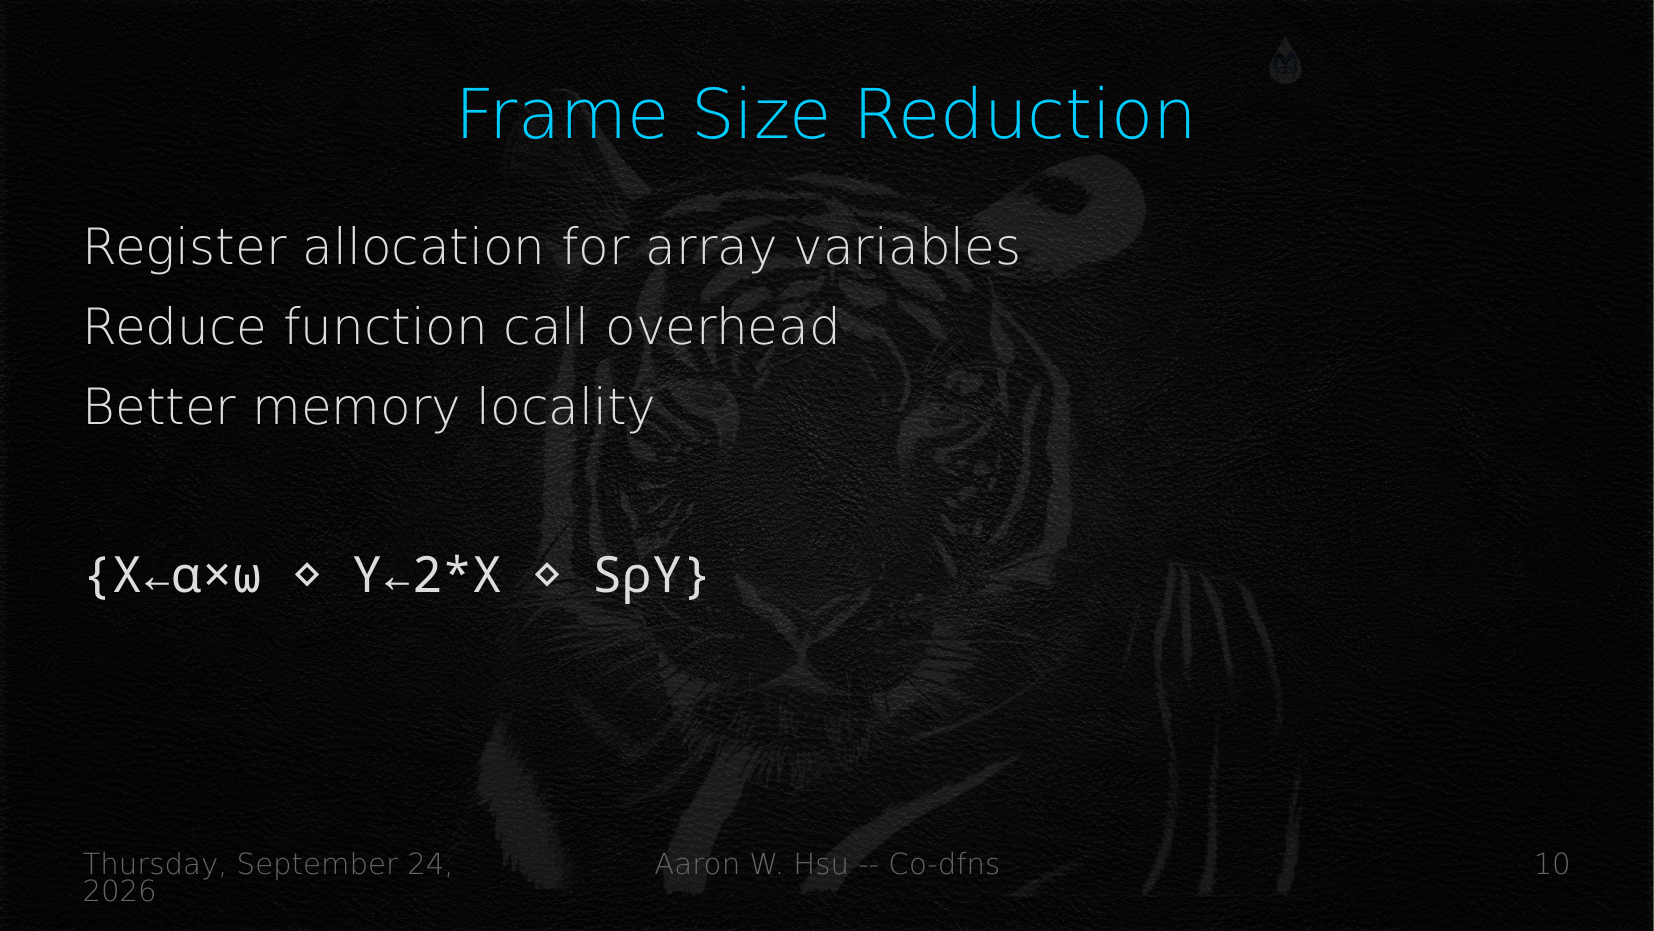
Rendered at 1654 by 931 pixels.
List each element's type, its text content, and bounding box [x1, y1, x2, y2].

picture [0, 0, 1654, 931]
list Register allocation for array variables Reduce function call overhead Better memory locality {X←⍺×⍵ ⋄ Y←2*X ⋄ S⍴Y} [82, 217, 1571, 758]
title Frame Size Reduction [82, 37, 1571, 193]
